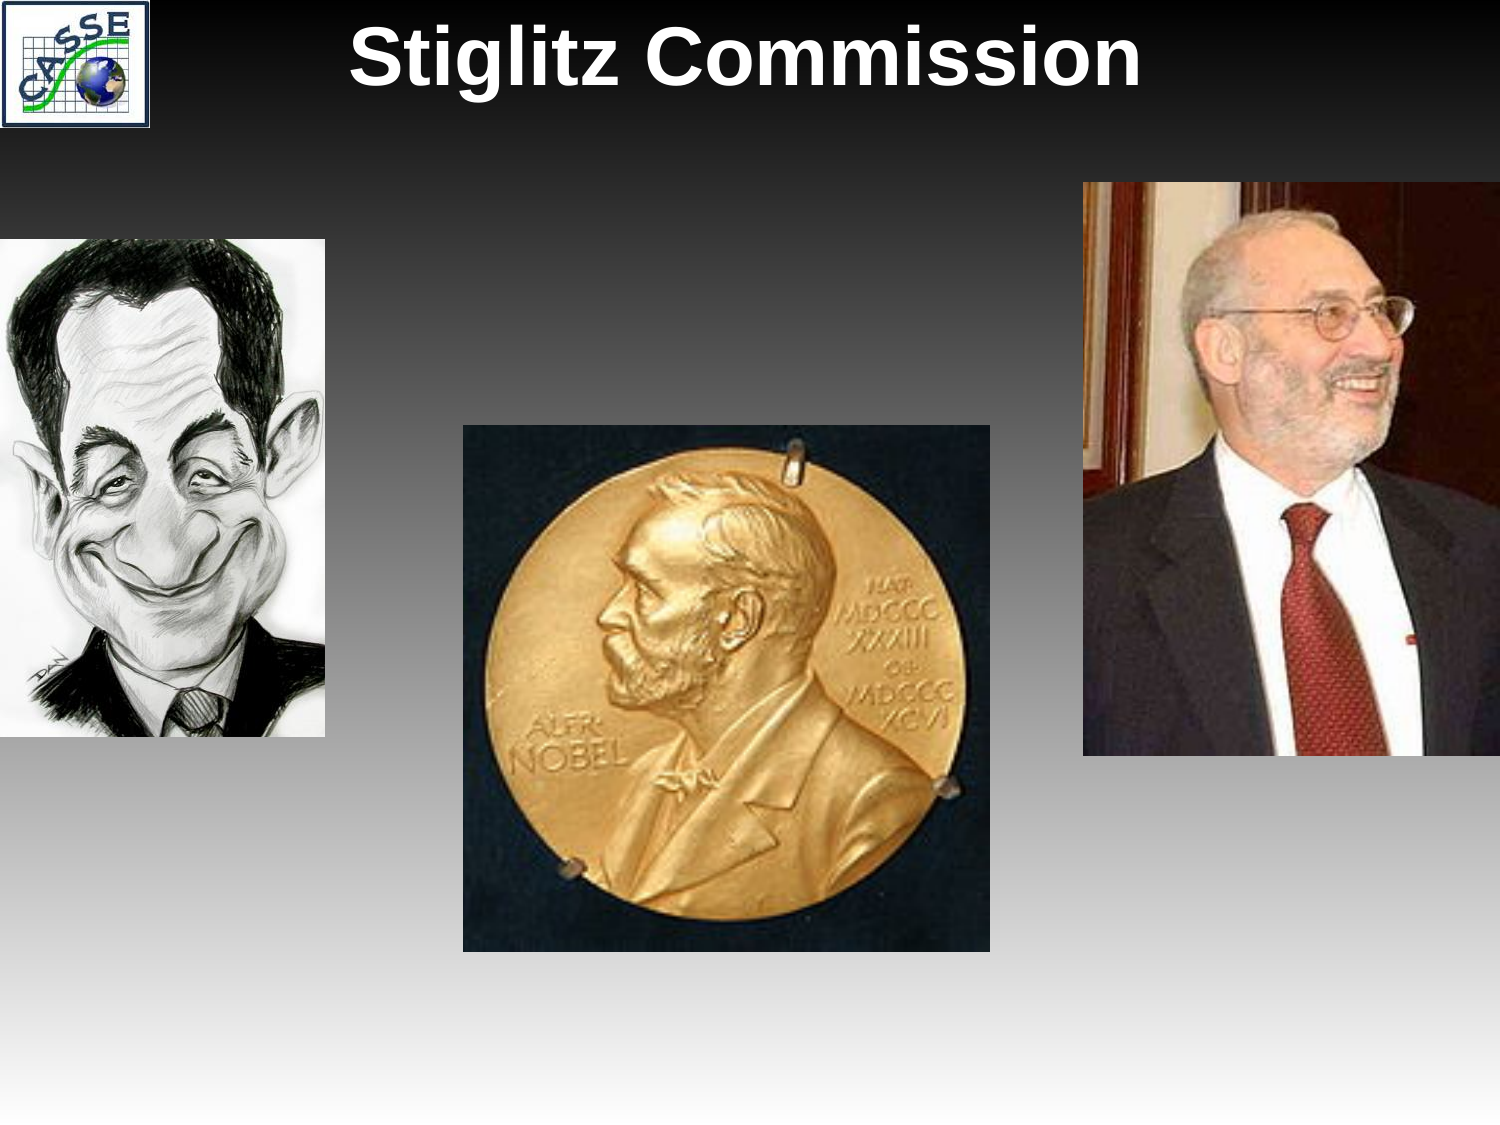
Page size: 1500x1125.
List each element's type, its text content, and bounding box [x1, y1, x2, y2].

picture [0, 239, 325, 737]
picture [463, 425, 990, 953]
text_box Stiglitz Commission [333, 0, 1159, 110]
picture [0, 0, 150, 128]
picture [1083, 182, 1500, 756]
